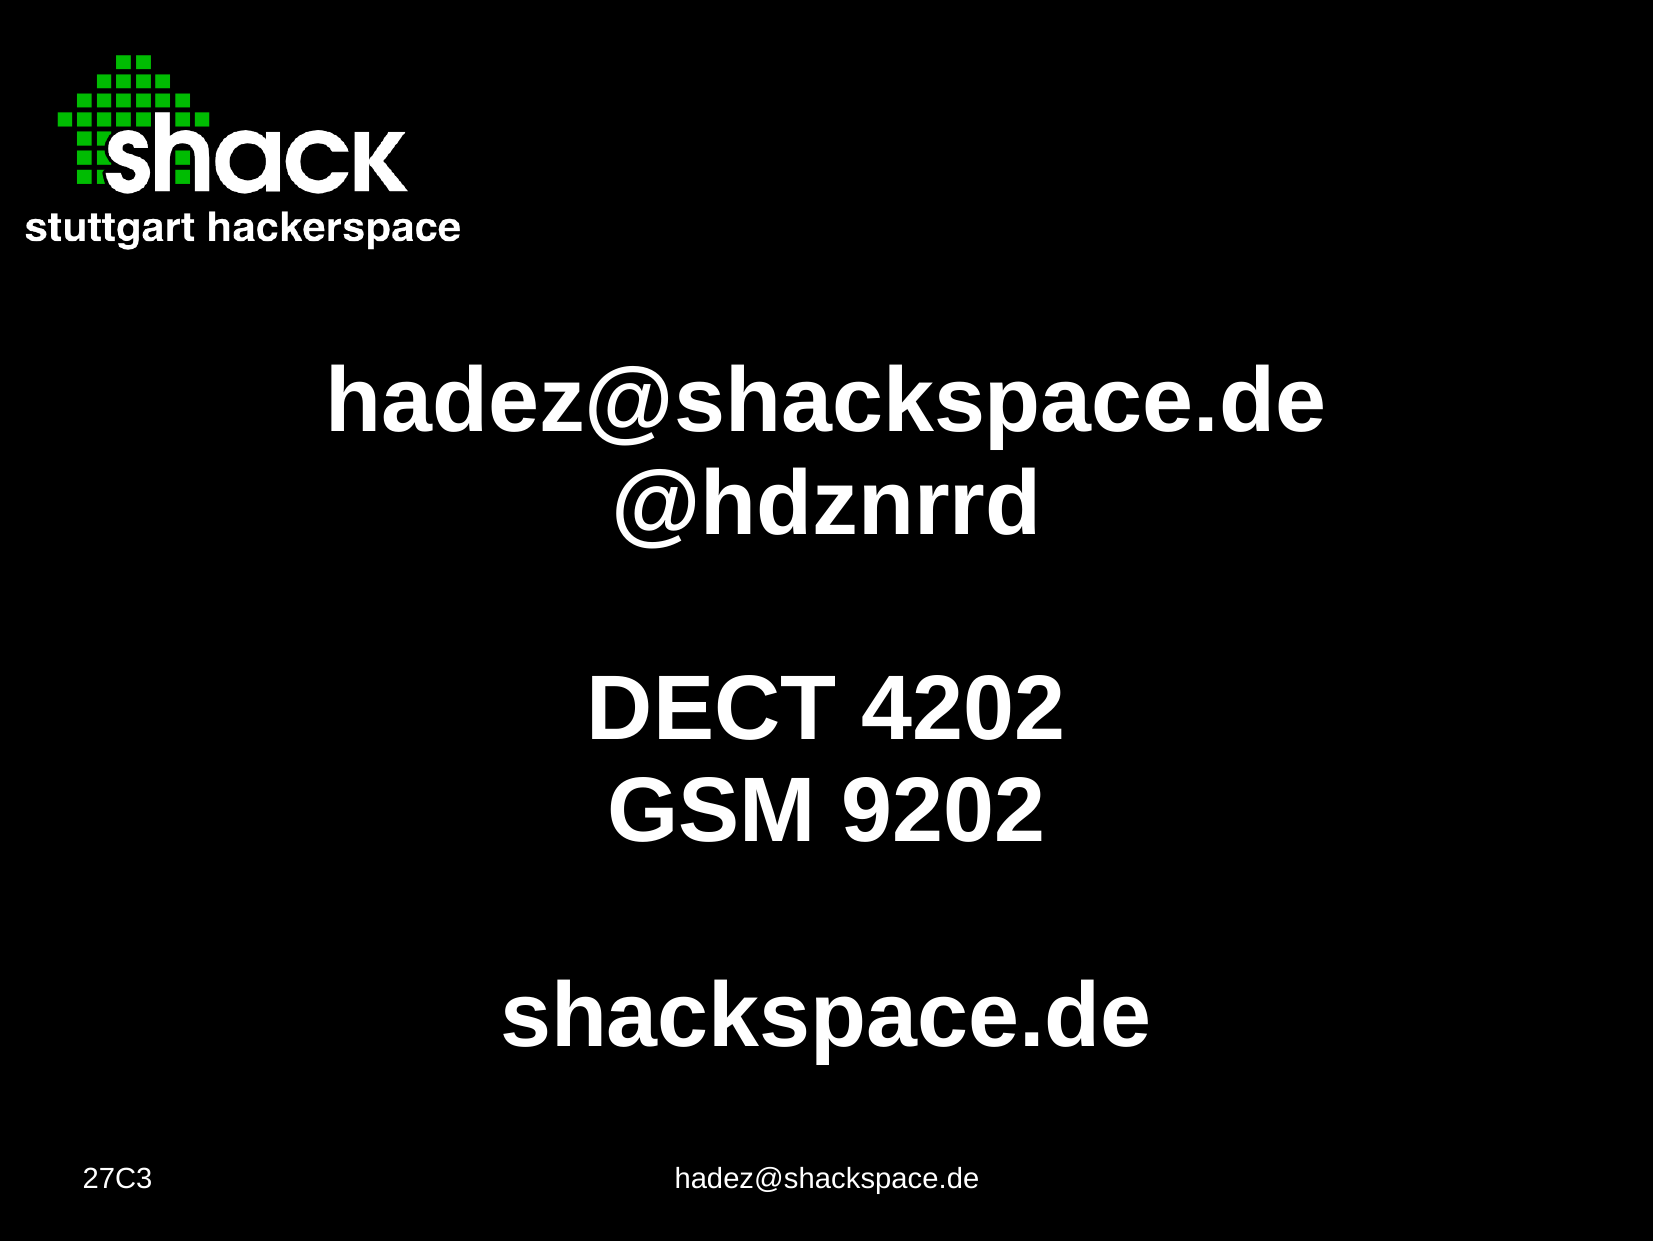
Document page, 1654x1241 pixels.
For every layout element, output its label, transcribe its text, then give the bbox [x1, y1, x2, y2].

subtitle hadez@shackspace.de @hdznrrd DECT 4202 GSM 9202 shackspace.de [82, 297, 1571, 1118]
picture [8, 47, 477, 257]
